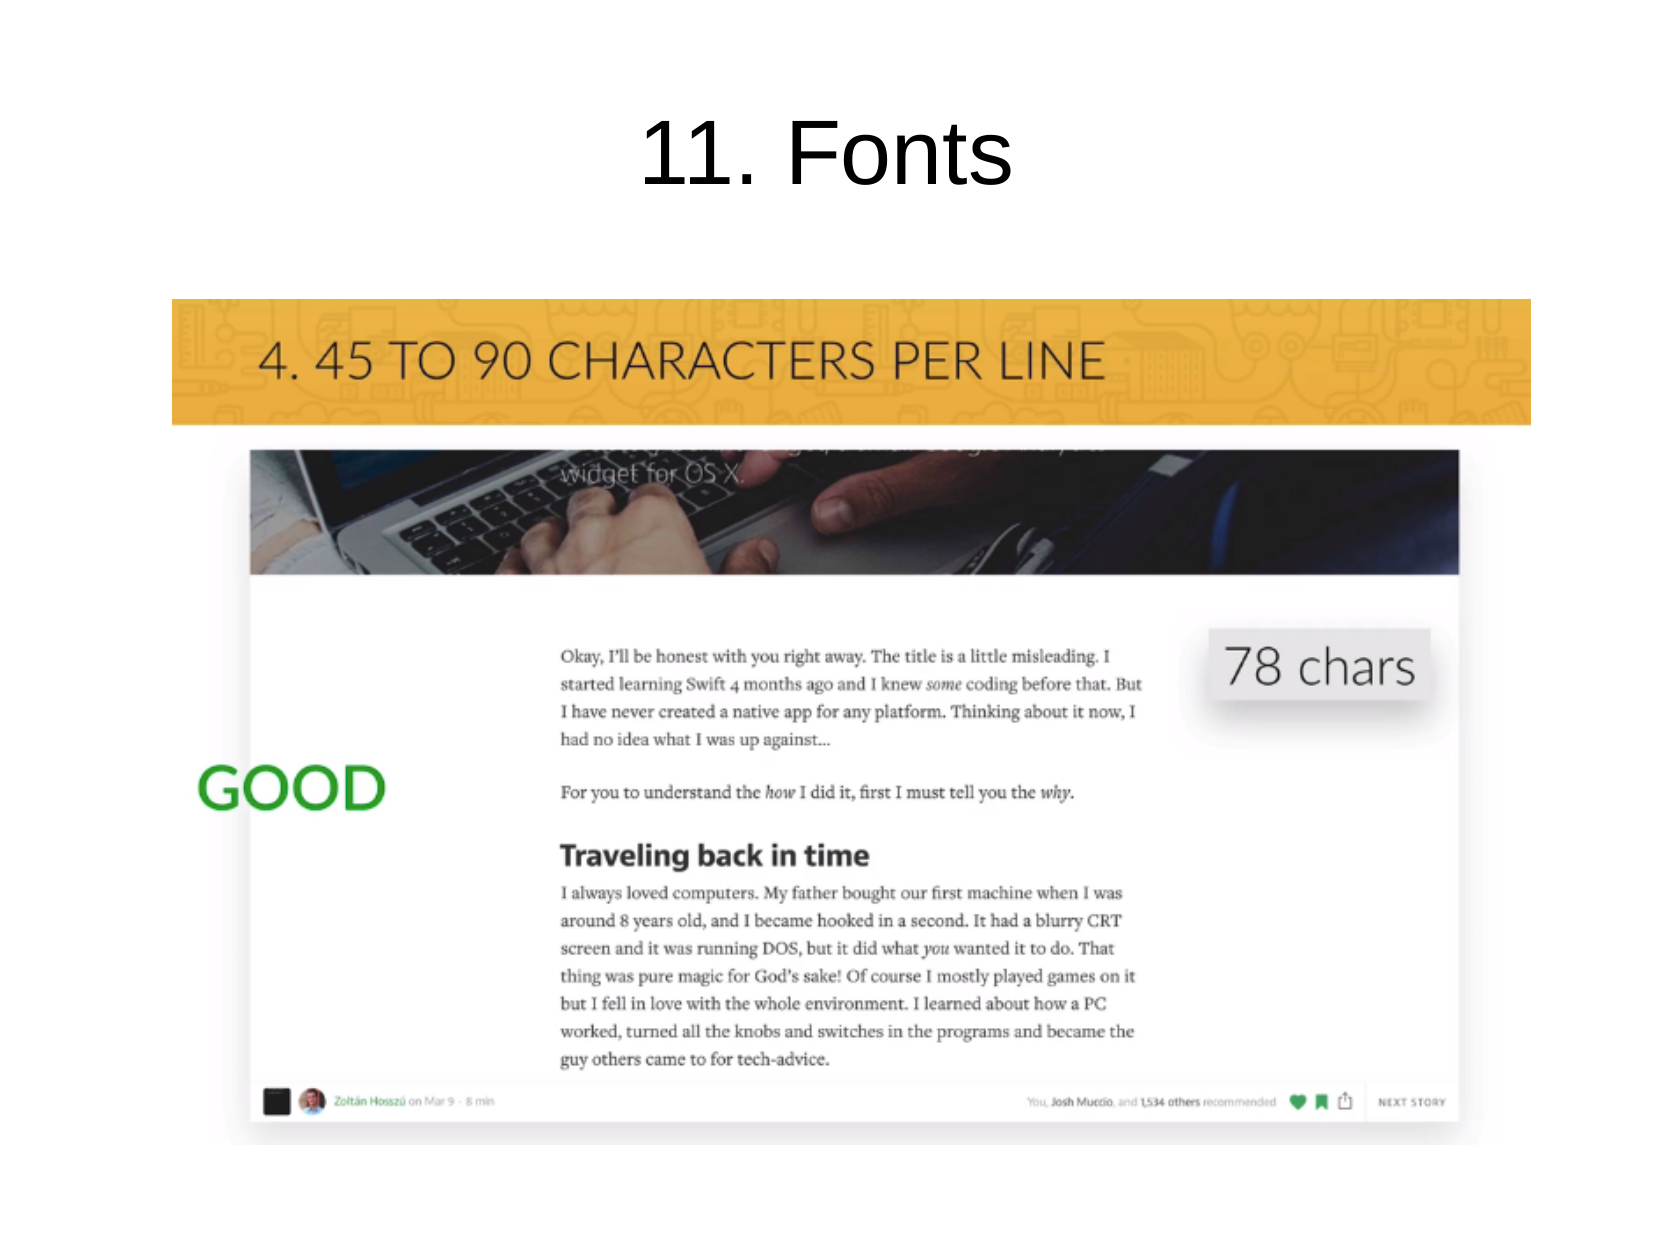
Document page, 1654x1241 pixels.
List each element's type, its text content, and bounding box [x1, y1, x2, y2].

picture [172, 299, 1531, 1145]
title 11. Fonts [82, 49, 1571, 257]
